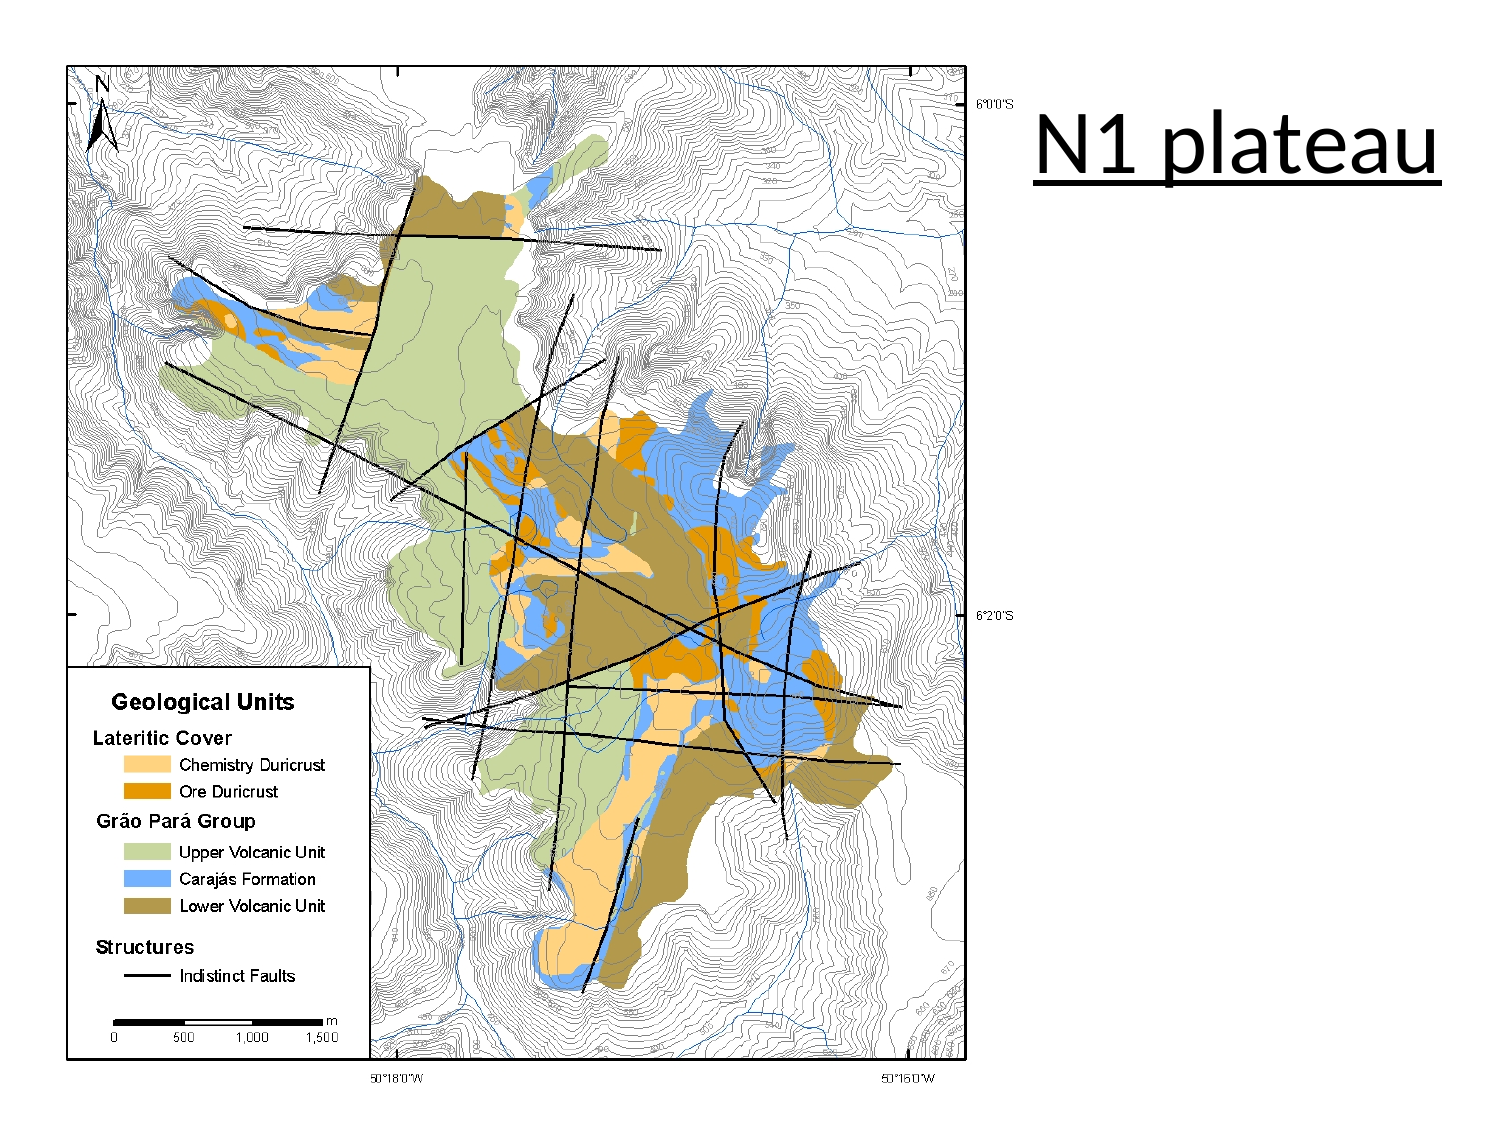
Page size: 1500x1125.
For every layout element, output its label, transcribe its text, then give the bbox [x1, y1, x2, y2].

text_box N1 plateau [975, 75, 1500, 330]
picture [0, 0, 1031, 1125]
